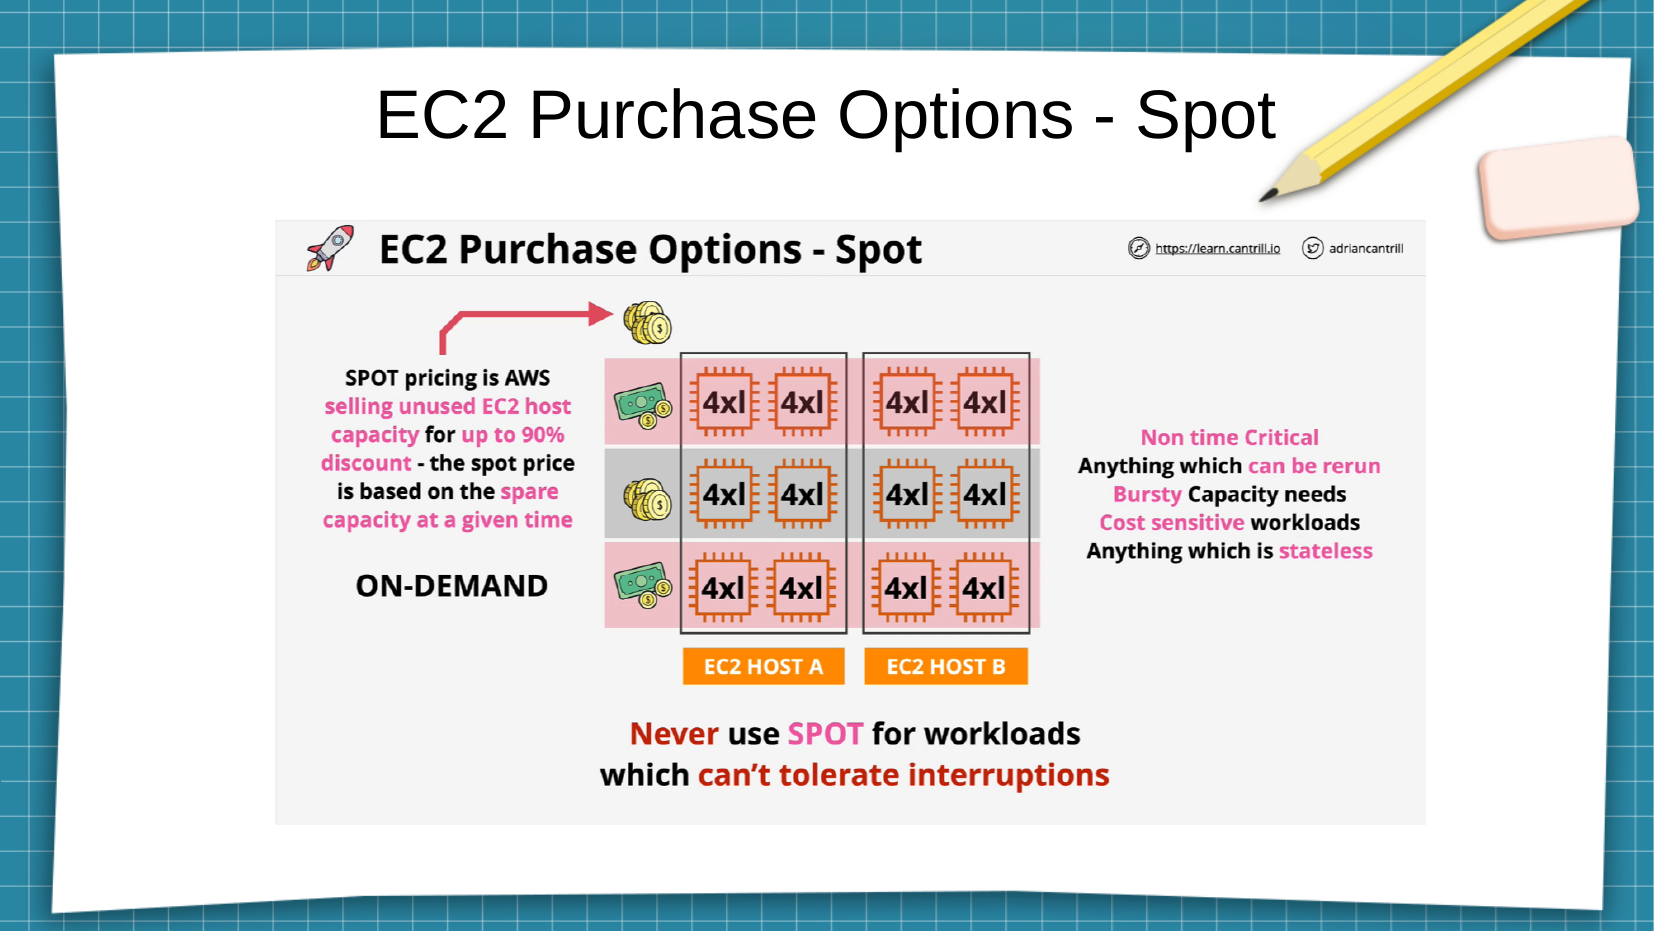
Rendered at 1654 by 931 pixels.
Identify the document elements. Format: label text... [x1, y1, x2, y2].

picture [0, 0, 1654, 931]
title EC2 Purchase Options - Spot [82, 37, 1571, 193]
